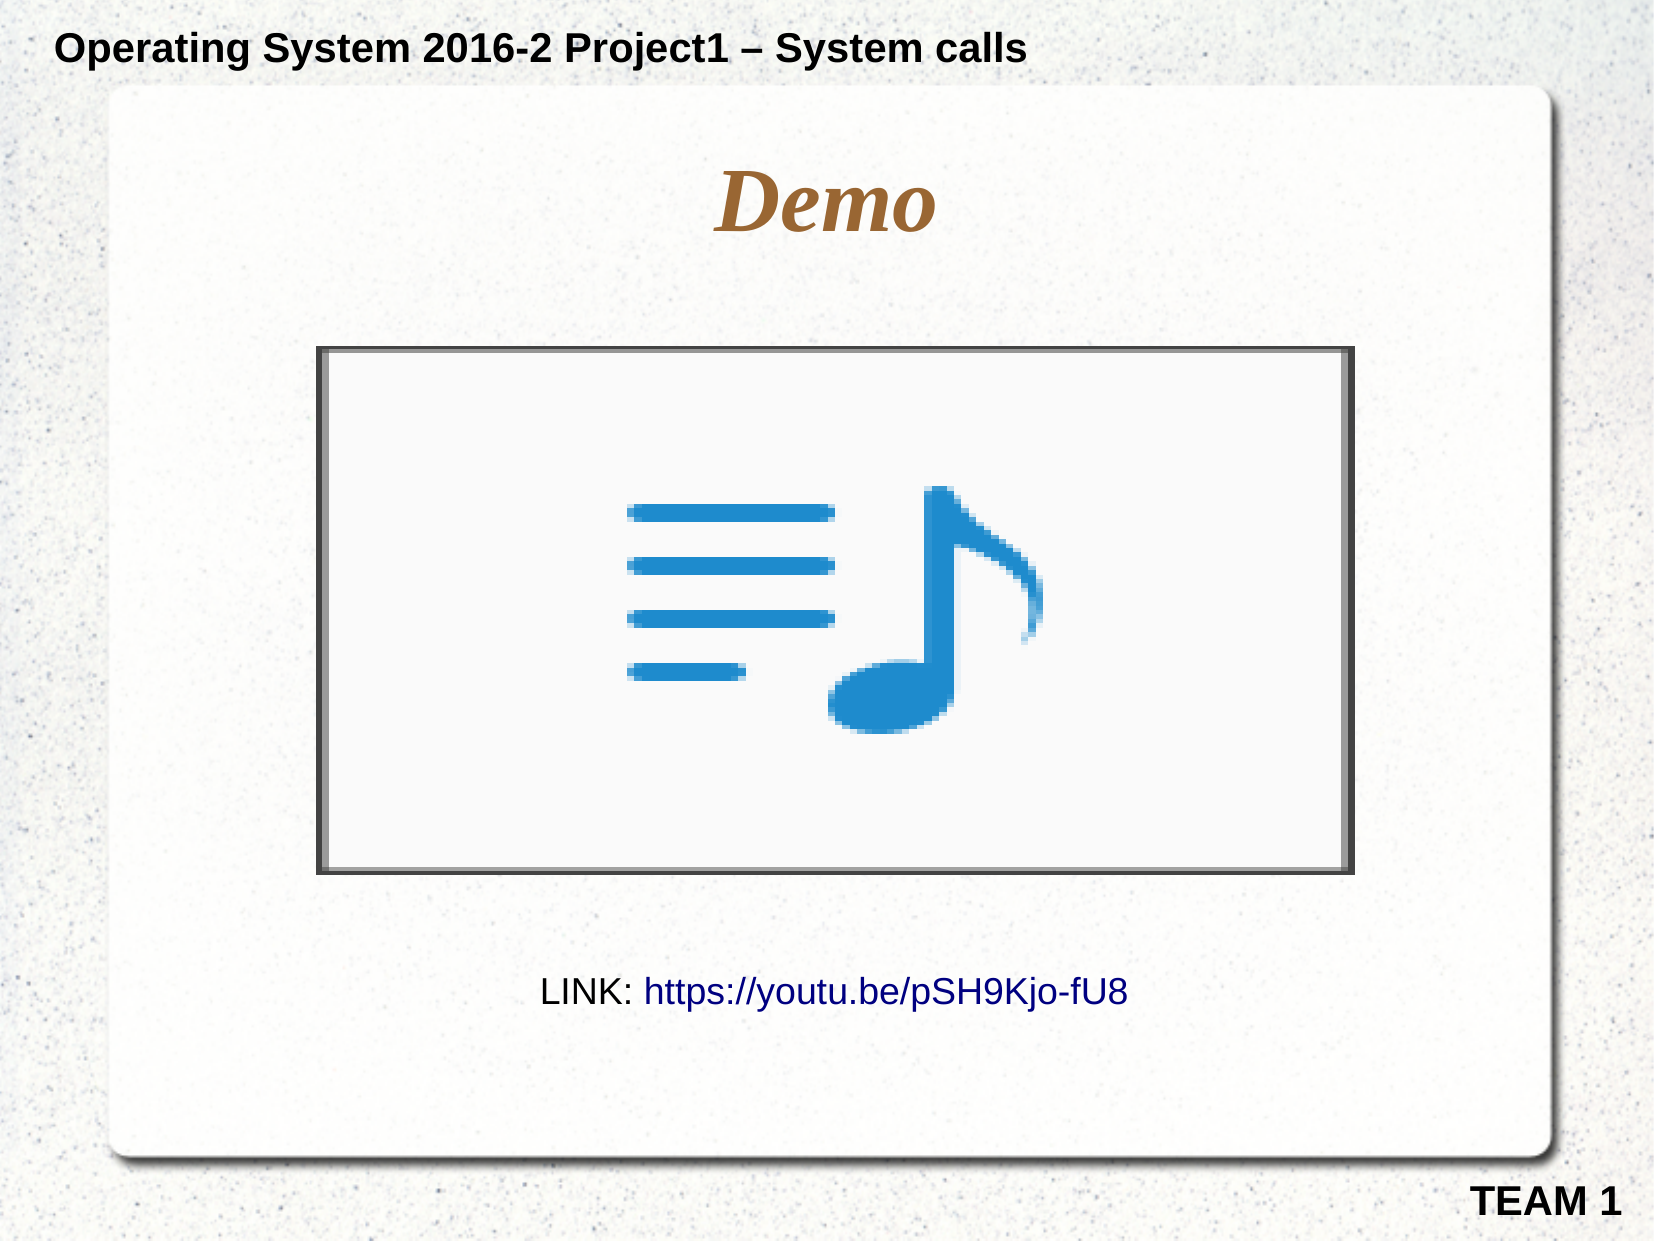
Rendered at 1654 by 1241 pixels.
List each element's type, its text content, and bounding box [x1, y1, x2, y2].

text_box [315, 345, 1356, 876]
text_box TEAM 1 [1455, 1170, 1651, 1232]
text_box LINK: https://youtu.be/pSH9Kjo-fU8 [525, 921, 1546, 1062]
picture [0, 0, 1654, 1241]
text_box Operating System 2016-2 Project1 – System calls [39, 16, 1195, 79]
title Demo [118, 96, 1536, 304]
